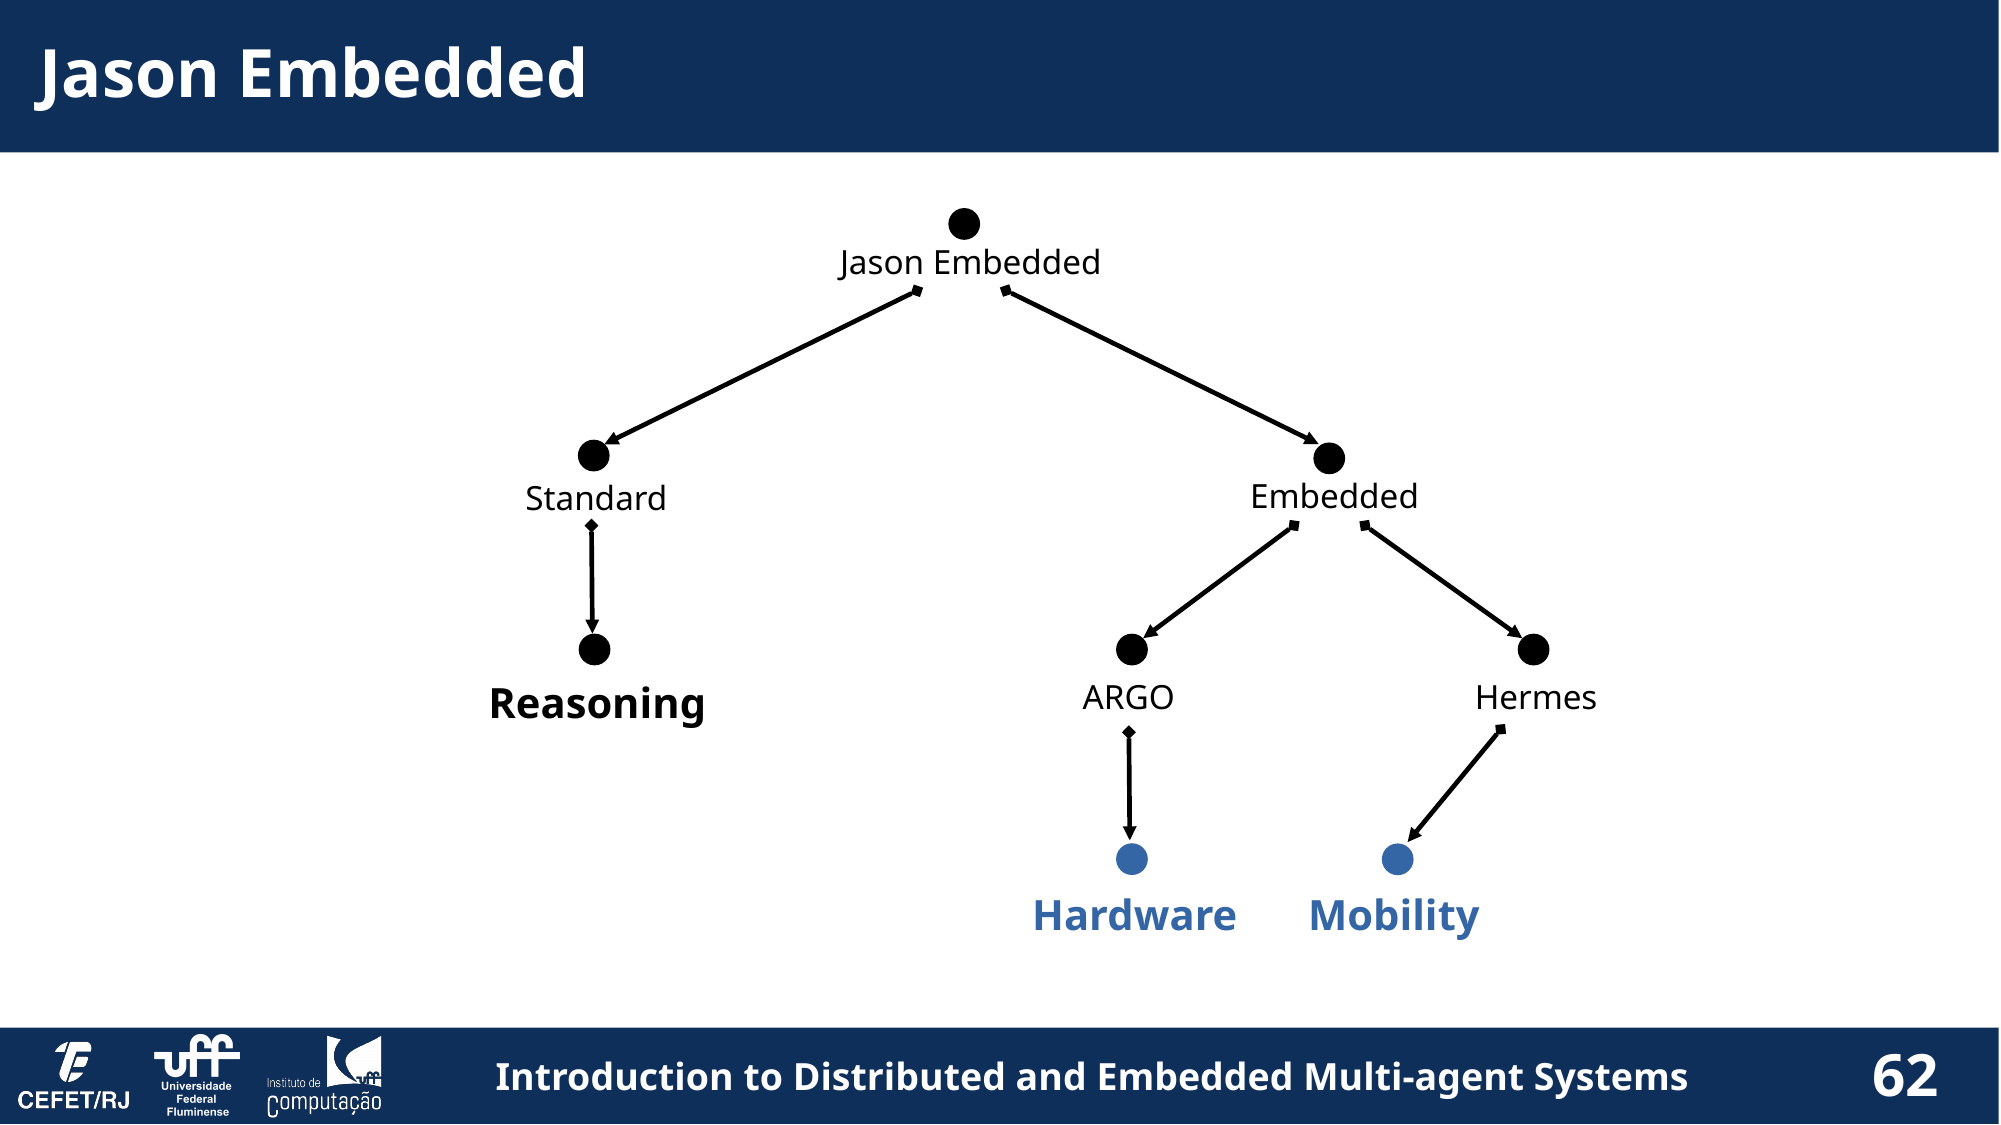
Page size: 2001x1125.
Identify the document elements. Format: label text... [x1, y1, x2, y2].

text_box [1313, 442, 1346, 475]
text_box [948, 208, 981, 233]
picture [18, 1021, 129, 1125]
text_box Mobility [1293, 881, 1495, 947]
text_box Hardware [1017, 881, 1253, 947]
picture [265, 1033, 383, 1118]
text_box [577, 439, 610, 469]
text_box Jason Embedded [25, 23, 1999, 119]
text_box Embedded [1228, 467, 1441, 523]
text_box [1116, 843, 1148, 876]
text_box [578, 633, 611, 666]
text_box ARGO [1067, 669, 1190, 724]
text_box Jason Embedded [825, 233, 1117, 289]
text_box Hermes [1459, 669, 1613, 724]
picture [153, 1033, 241, 1121]
text_box [1517, 633, 1550, 666]
text_box [1116, 633, 1148, 666]
text_box [1381, 843, 1414, 876]
text_box Reasoning [473, 669, 722, 734]
text_box Standard [510, 469, 683, 525]
